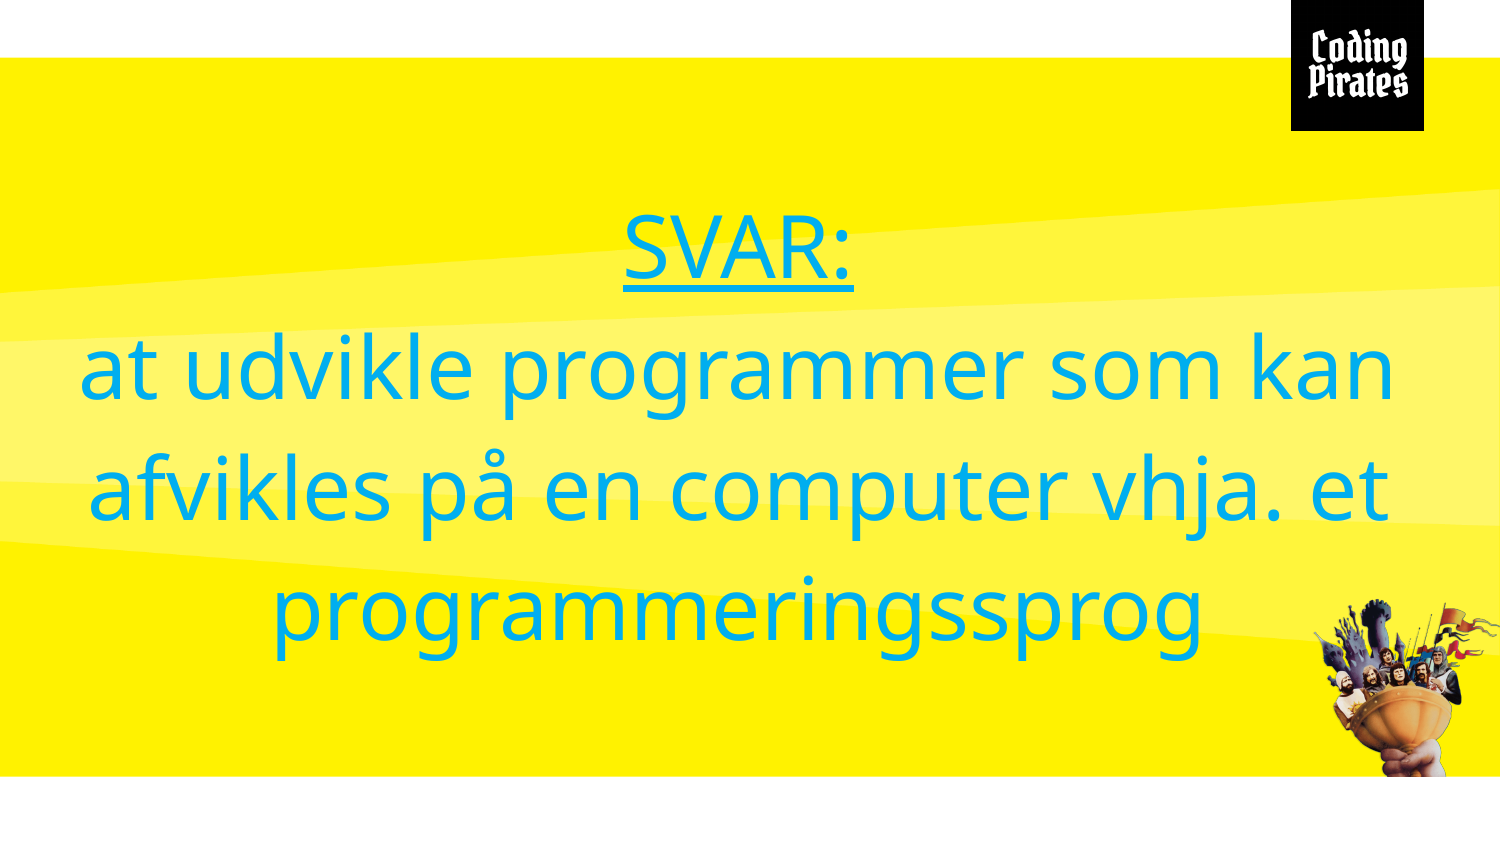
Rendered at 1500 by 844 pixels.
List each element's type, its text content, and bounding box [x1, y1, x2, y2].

picture [0, 0, 1500, 777]
title SVAR: at udvikle programmer som kan afvikles på en computer vhja. et programmeringssprog [28, 87, 1449, 747]
